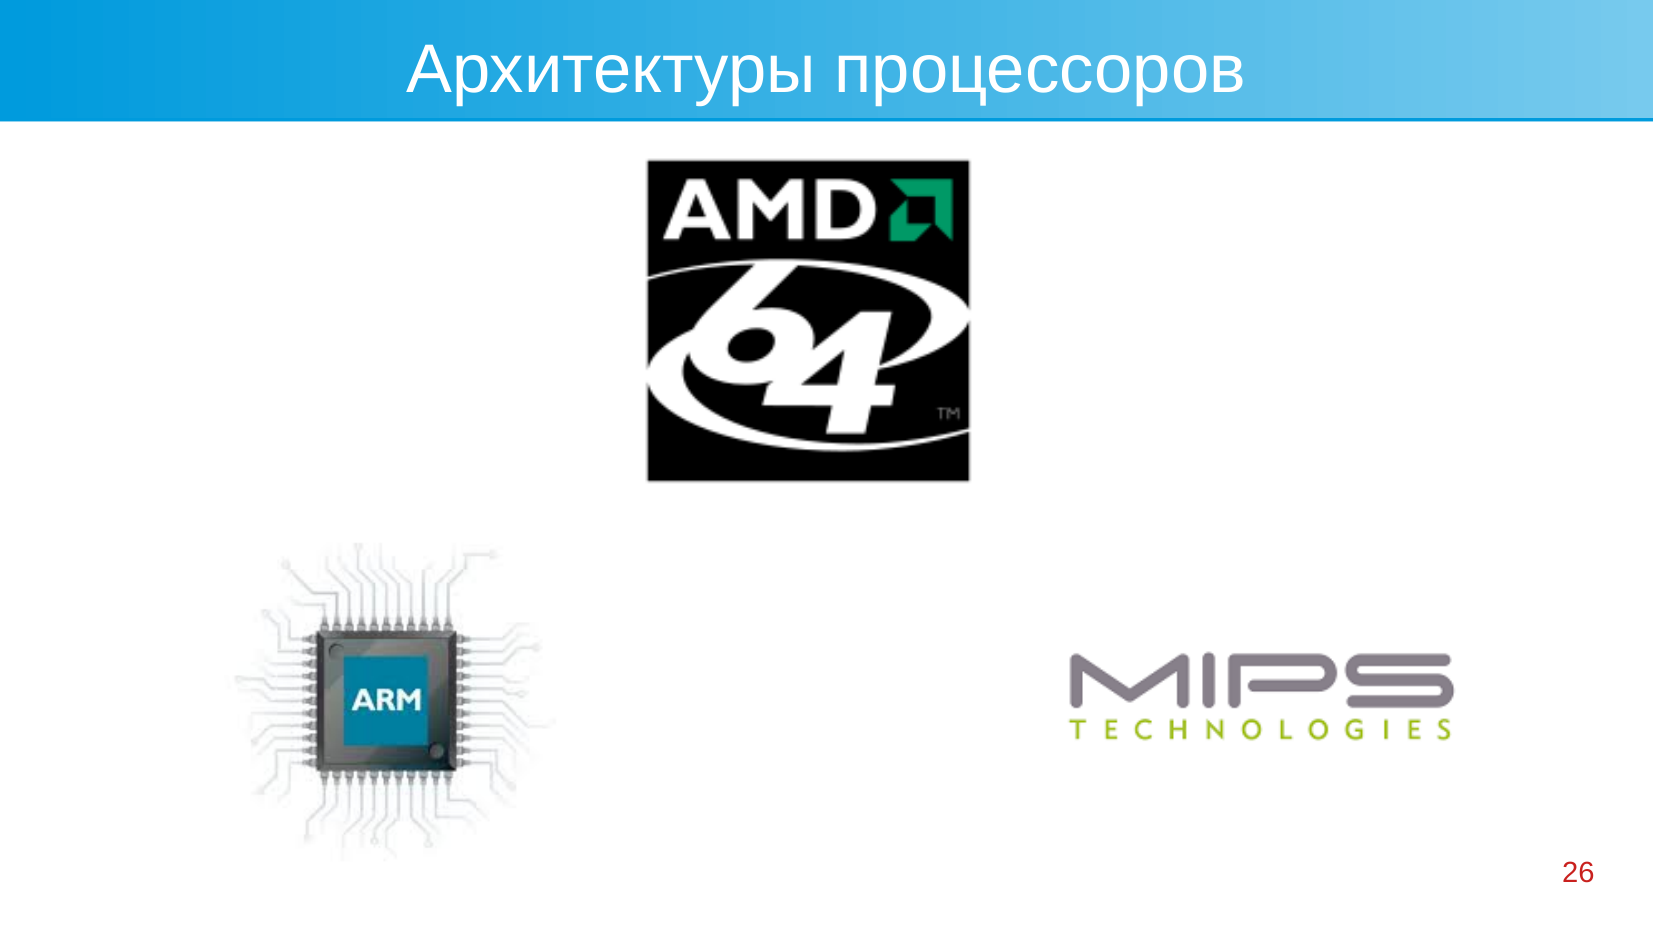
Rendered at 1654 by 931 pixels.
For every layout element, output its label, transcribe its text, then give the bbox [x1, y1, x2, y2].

picture [642, 155, 976, 488]
picture [1012, 530, 1512, 863]
picture [185, 530, 601, 863]
title Архитектуры процессоров [59, 29, 1595, 108]
